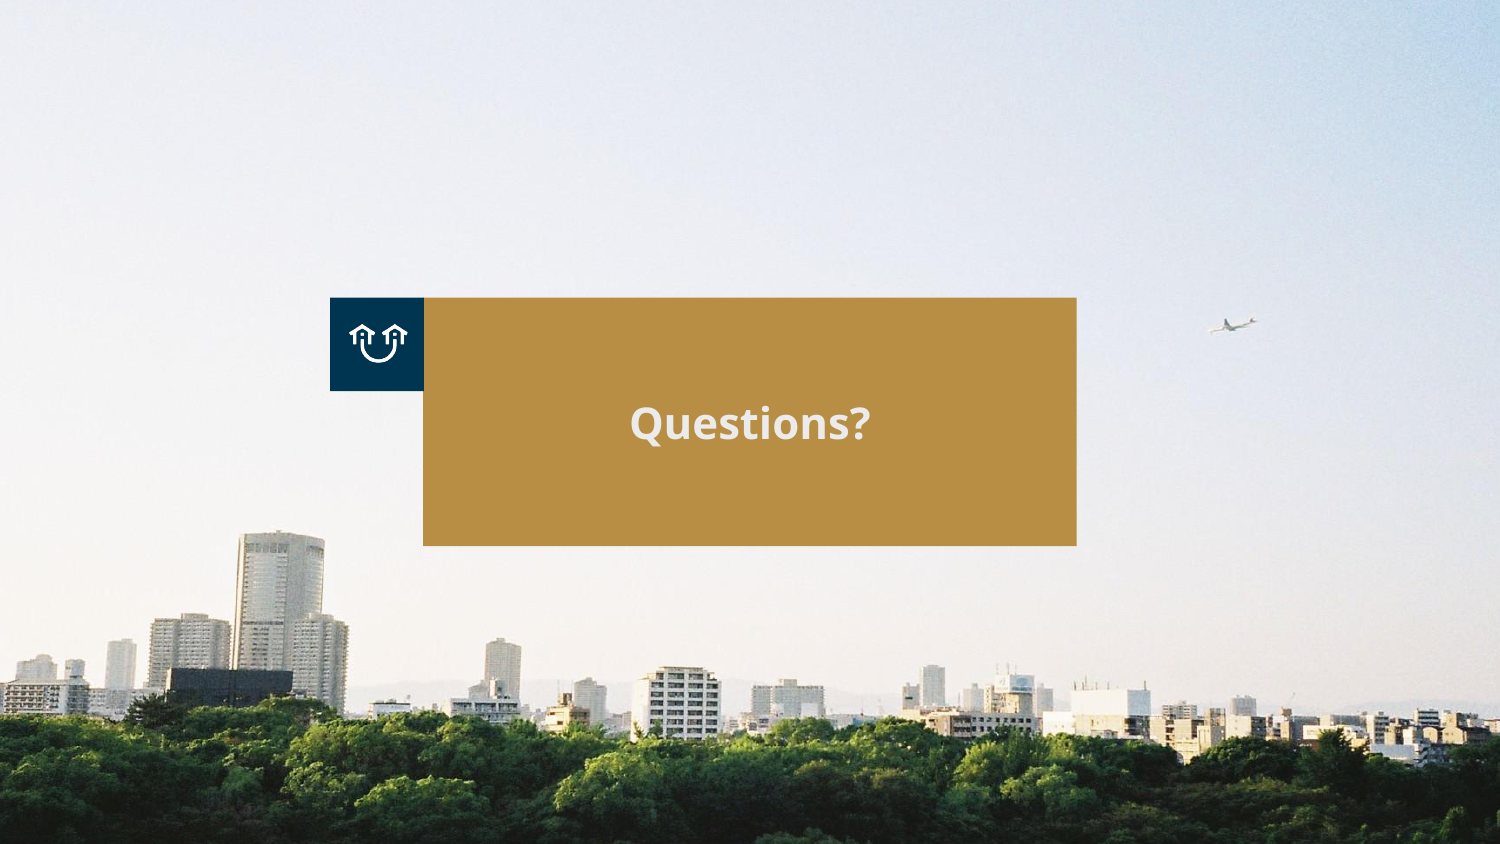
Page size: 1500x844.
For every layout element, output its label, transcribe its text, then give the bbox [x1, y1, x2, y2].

picture [0, 0, 1500, 844]
title Questions? [423, 297, 1077, 547]
